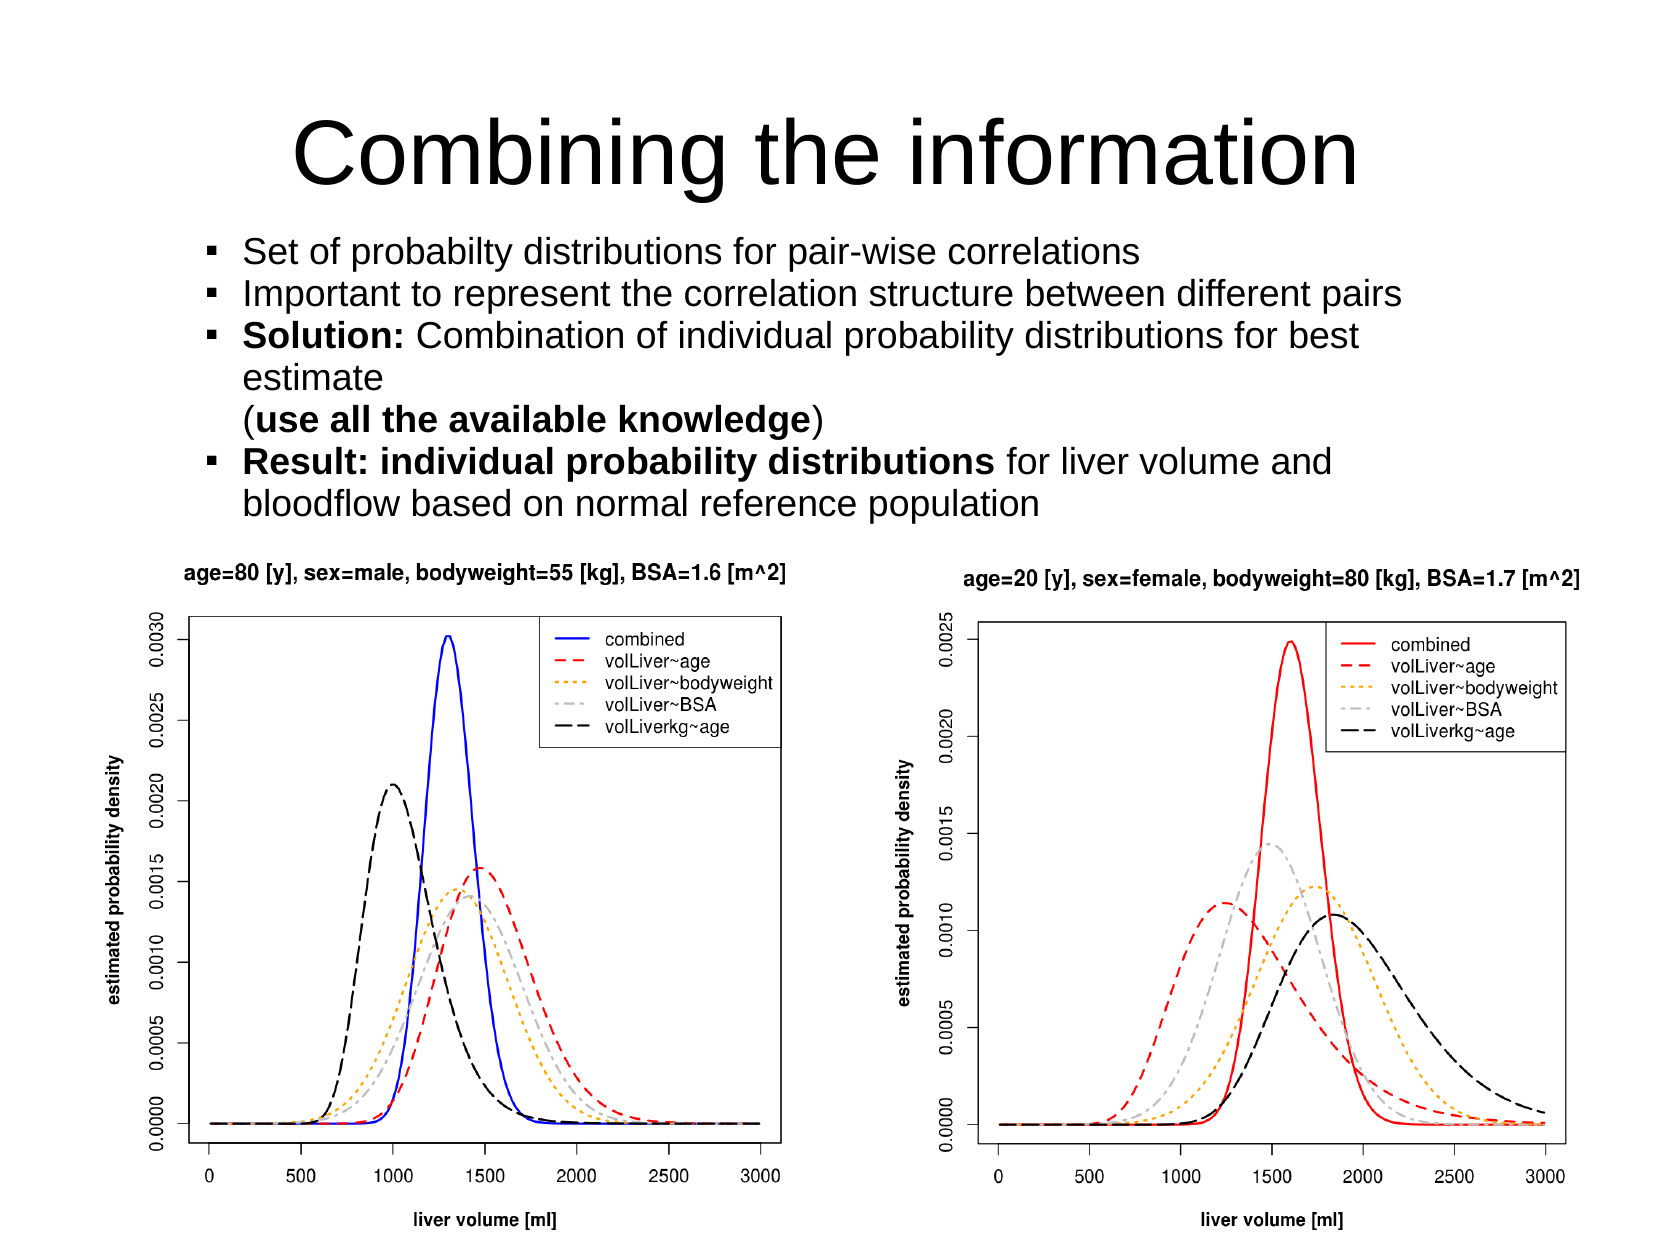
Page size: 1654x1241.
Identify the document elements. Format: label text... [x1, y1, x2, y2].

text_box Set of probabilty distributions for pair-wise correlations Important to represent the correlation structure between different pairs Solution: Combination of individual probability distributions for best estimate (use all the available knowledge) Result: individual probability distributions for liver volume and bloodflow based on normal reference population [192, 223, 1513, 574]
title Combining the information [82, 49, 1571, 257]
picture [105, 563, 785, 1231]
picture [895, 569, 1579, 1231]
